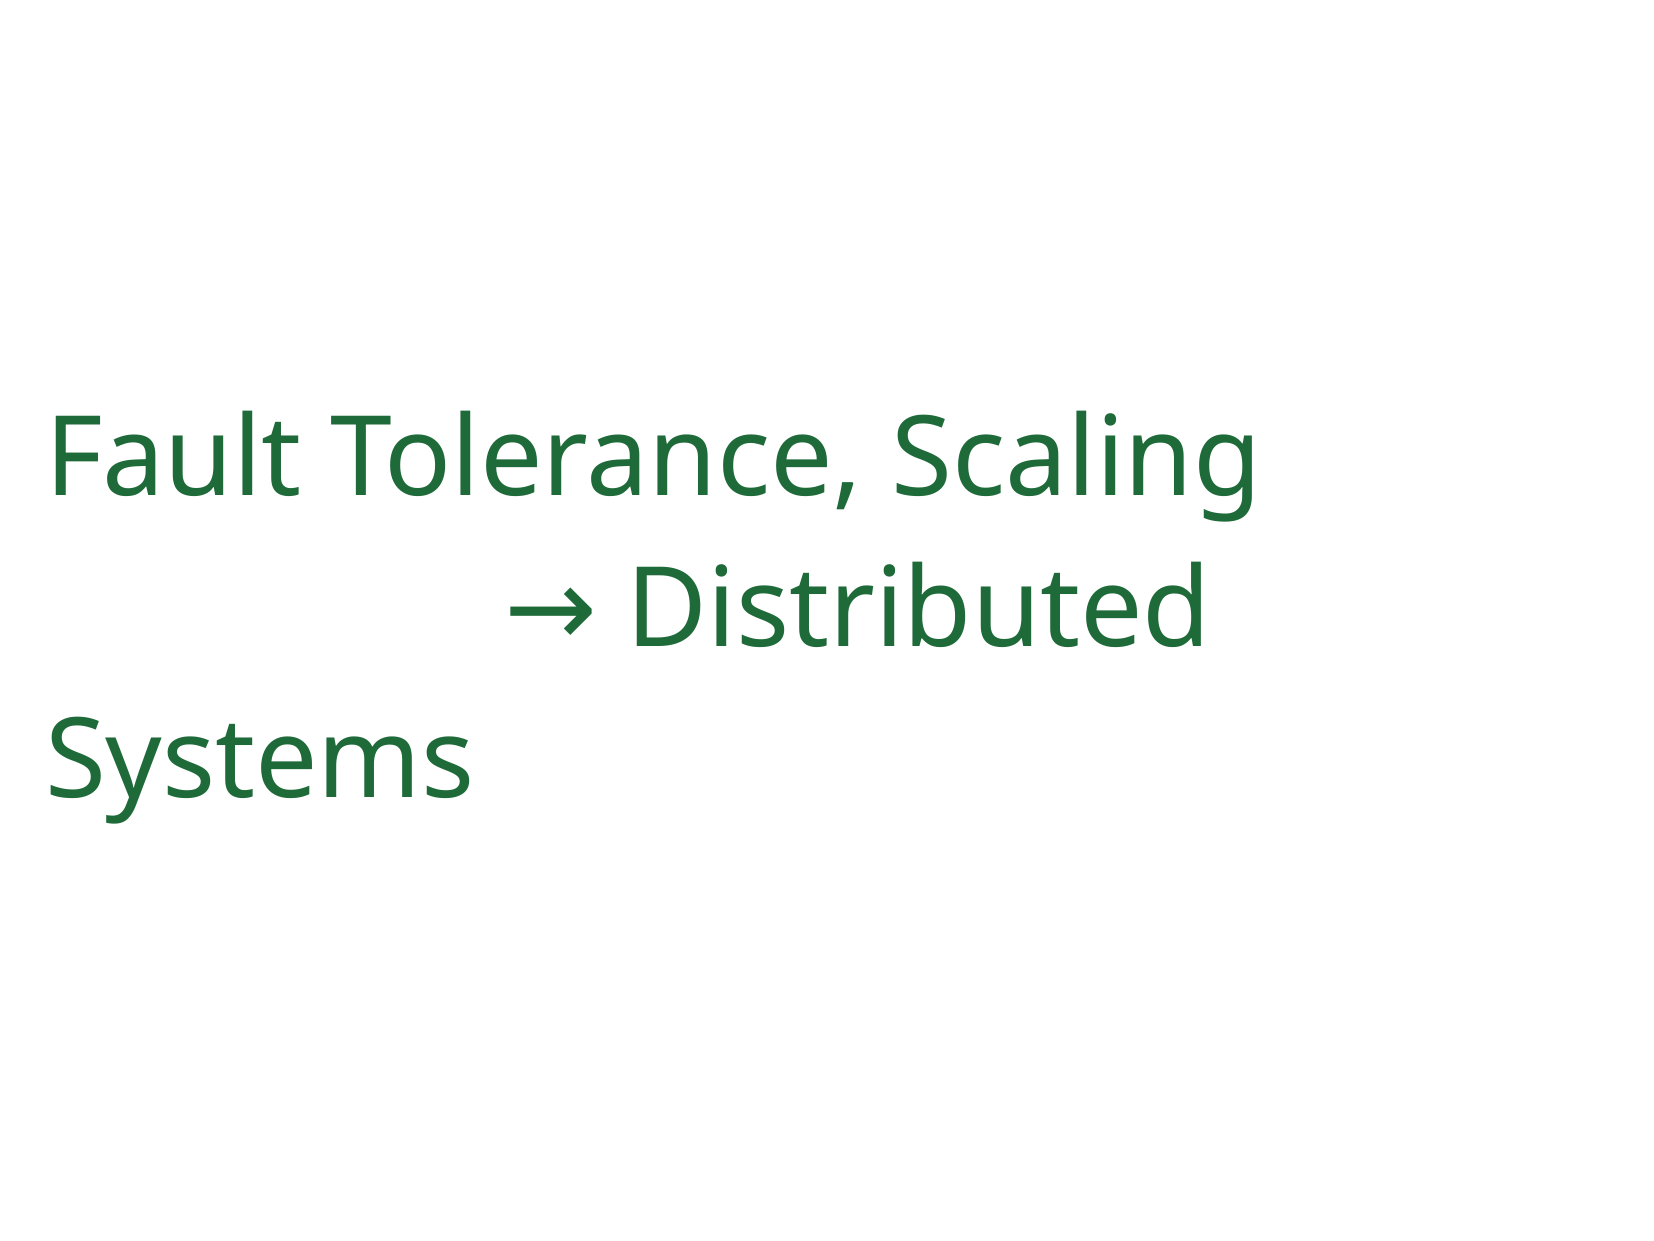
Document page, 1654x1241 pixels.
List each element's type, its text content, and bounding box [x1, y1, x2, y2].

title Fault Tolerance, Scaling → Distributed Systems [45, 381, 1621, 826]
